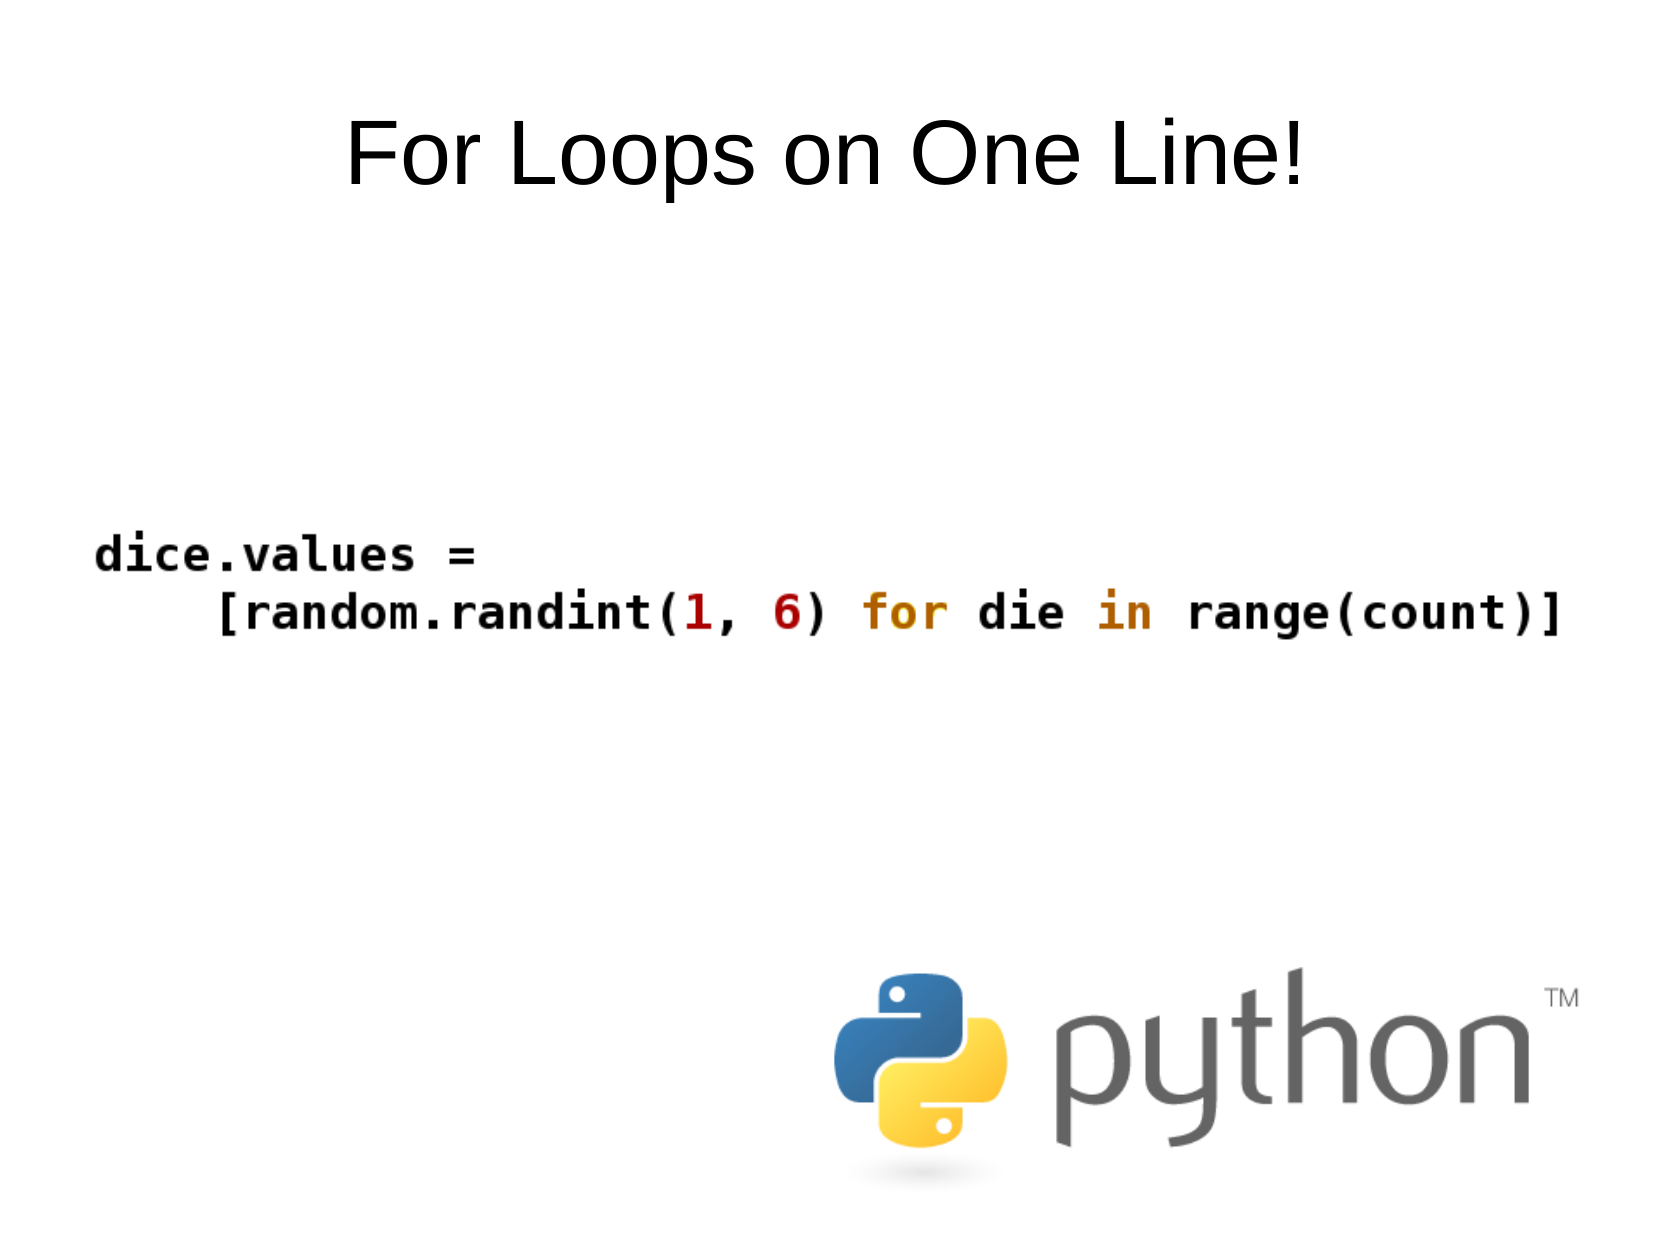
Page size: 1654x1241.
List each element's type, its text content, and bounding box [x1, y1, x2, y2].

title For Loops on One Line! [82, 56, 1571, 250]
picture [711, 922, 1651, 1241]
picture [86, 525, 1571, 640]
